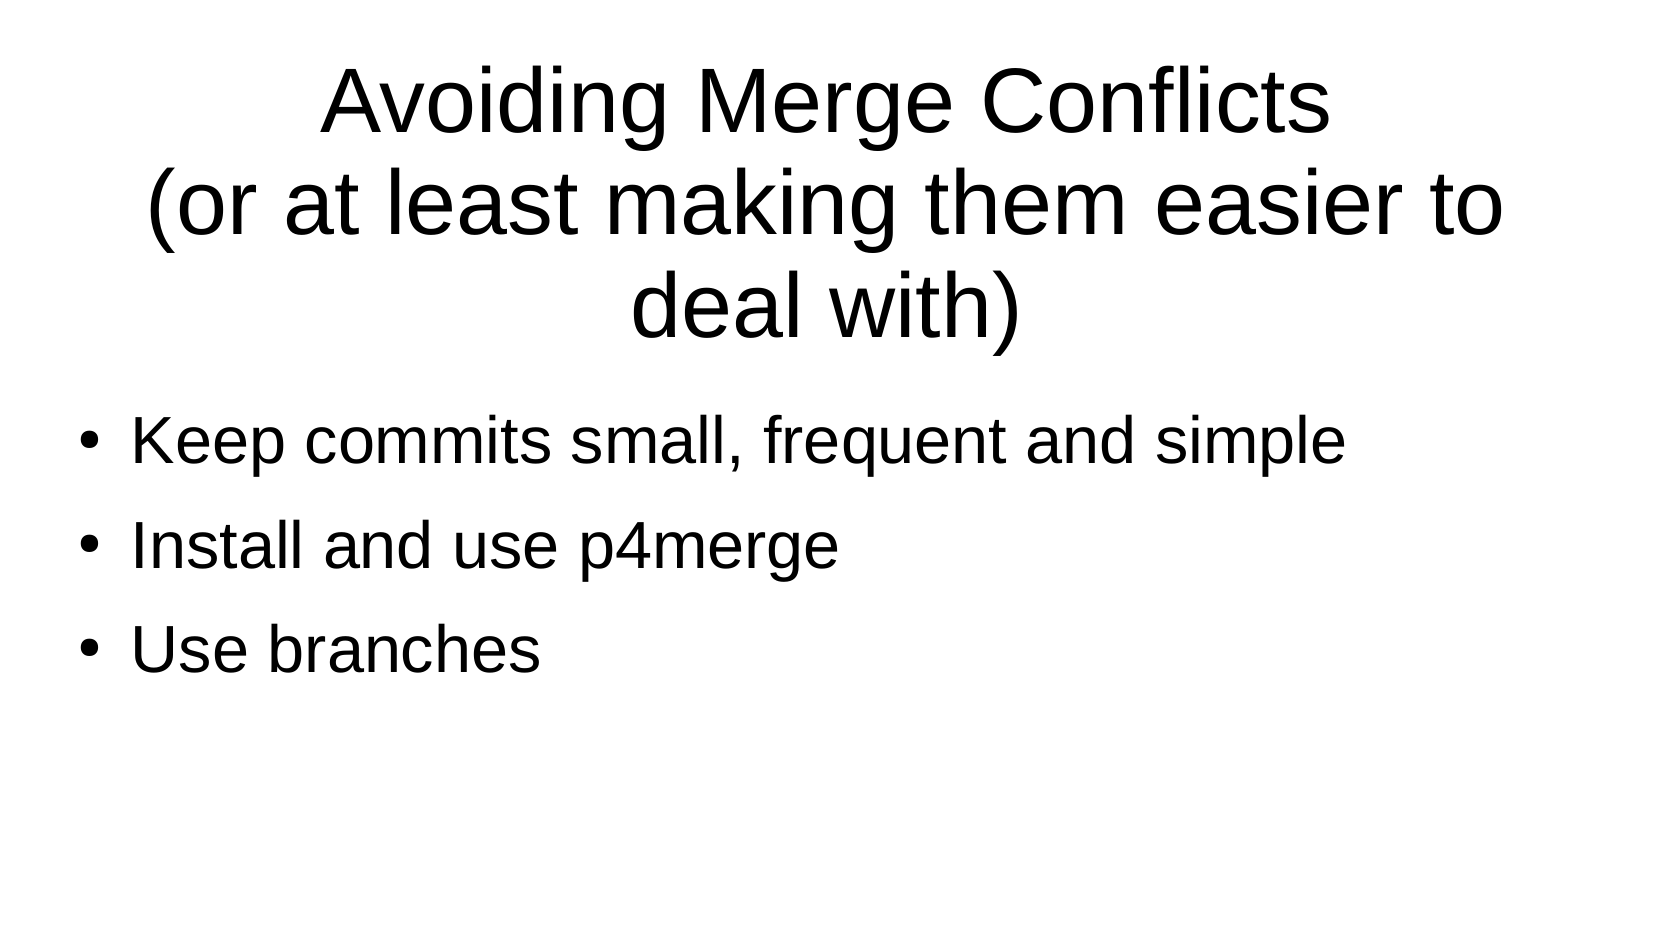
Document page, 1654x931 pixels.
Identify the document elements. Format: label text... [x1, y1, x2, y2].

list Keep commits small, frequent and simple Install and use p4merge Use branches [60, 403, 1549, 931]
title Avoiding Merge Conflicts (or at least making them easier to deal with) [82, 49, 1571, 358]
